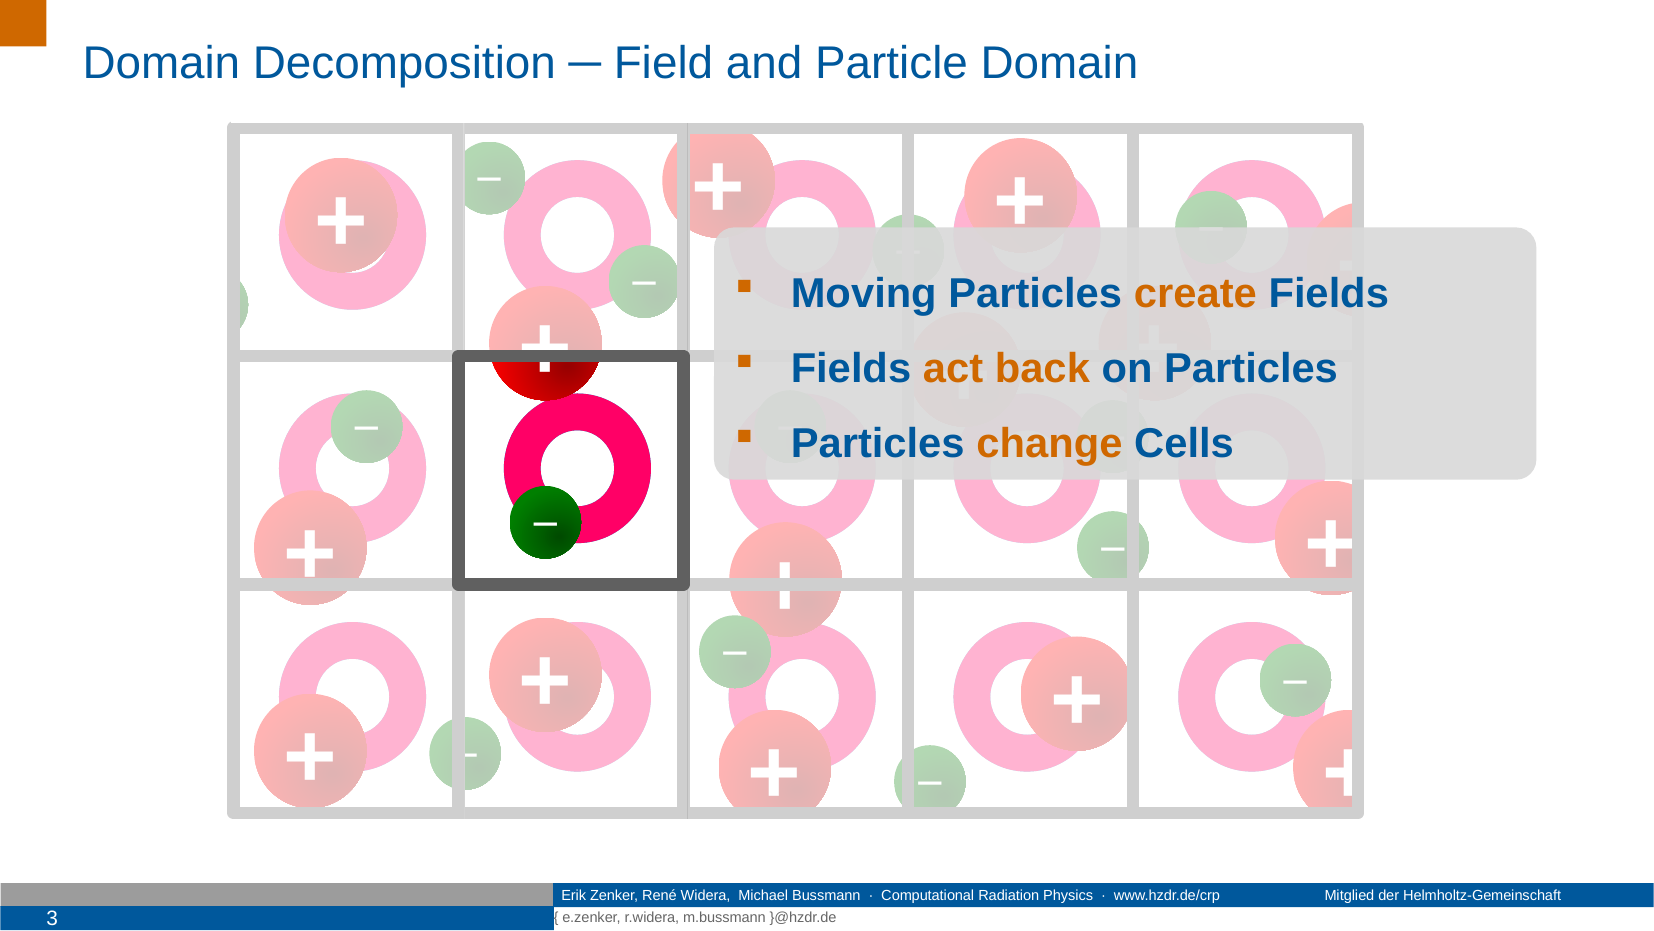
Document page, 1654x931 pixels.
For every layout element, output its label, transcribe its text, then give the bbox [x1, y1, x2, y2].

text_box ─ [509, 485, 582, 559]
picture [1017, 883, 1249, 894]
text_box [0, 76, 1654, 883]
title Domain Decomposition ─ Field and Particle Domain [82, 36, 1571, 143]
text_box + [492, 362, 599, 401]
text_box Moving Particles create Fields Fields act back on Particles Particles change Cells [713, 227, 1537, 480]
